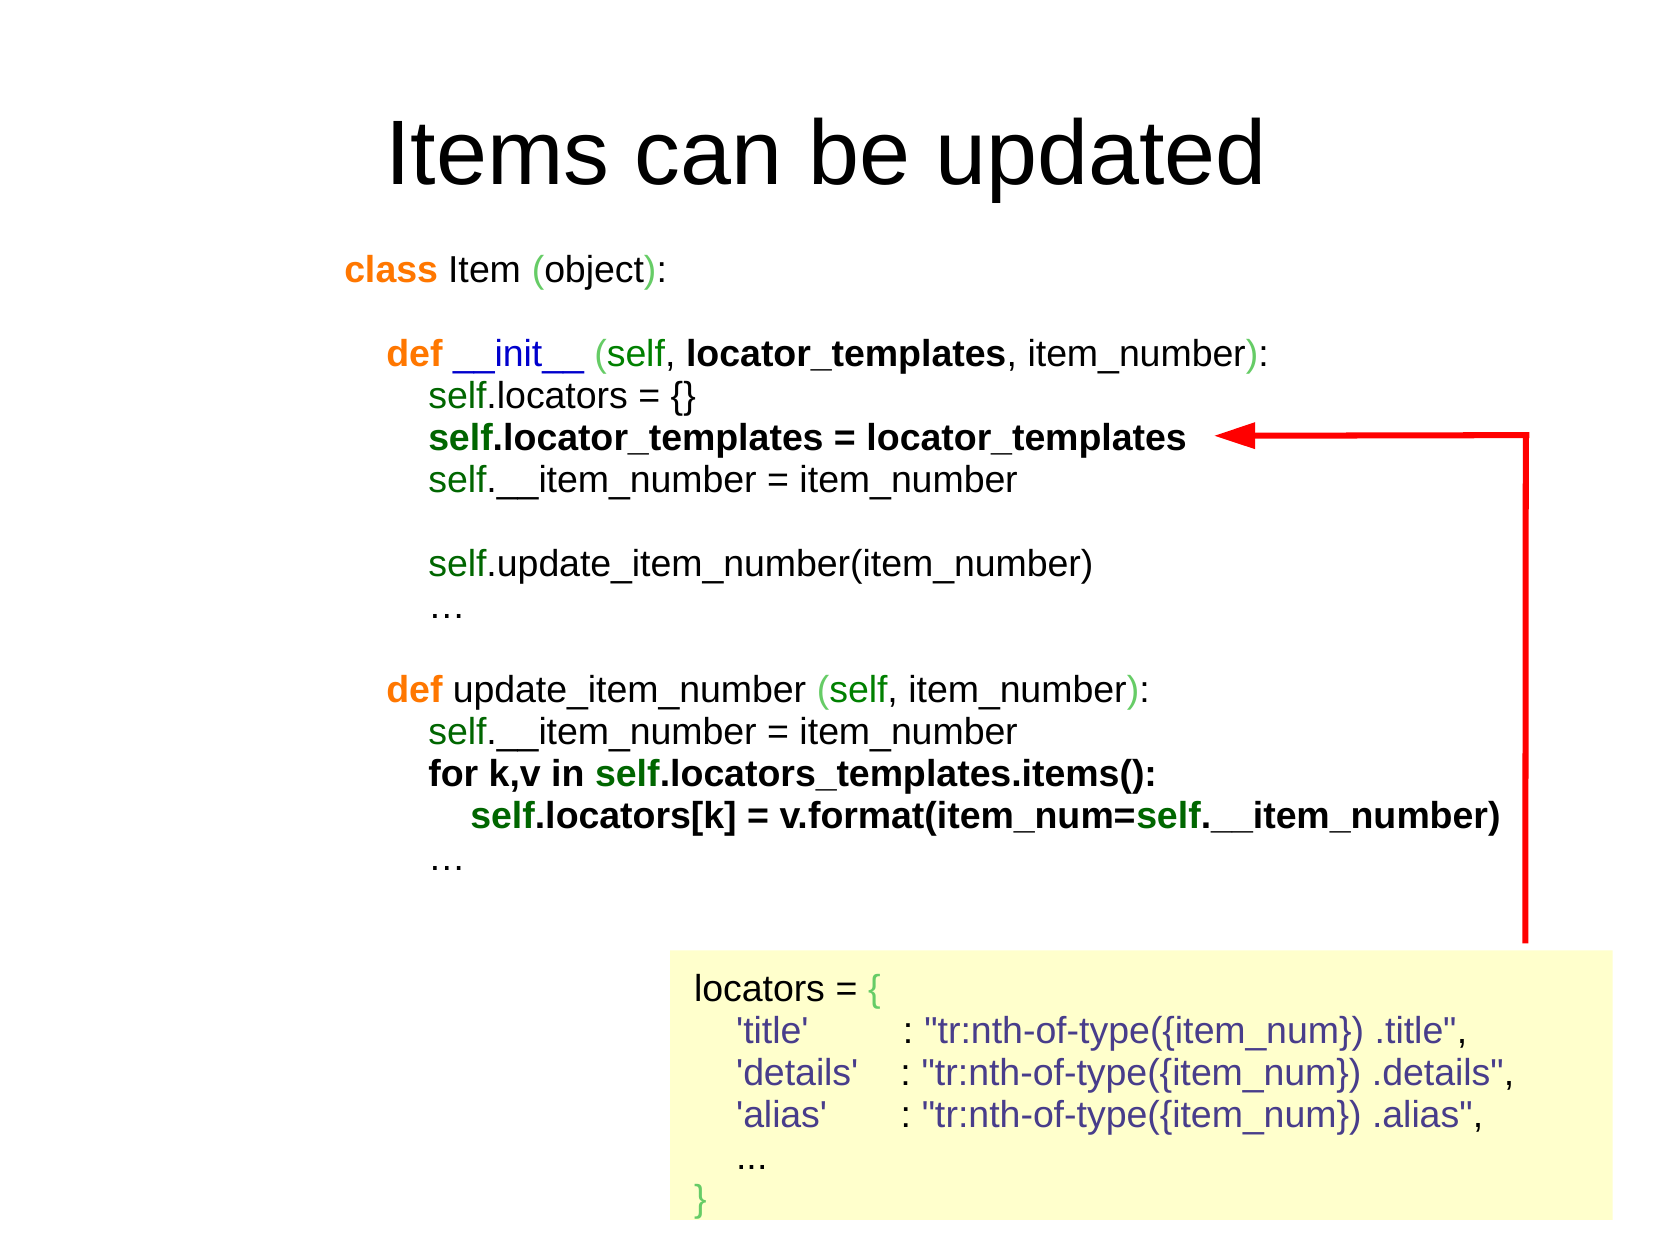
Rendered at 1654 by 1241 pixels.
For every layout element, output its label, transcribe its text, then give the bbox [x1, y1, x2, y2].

text_box [670, 950, 1613, 1220]
text_box locators = { 'title' : "tr:nth-of-type({item_num}) .title", 'details' : "tr:nth-of-type({item_num}) .details", 'alias' : "tr:nth-of-type({item_num}) .alias", ... } [679, 960, 1607, 1228]
title Items can be updated [82, 49, 1571, 257]
text_box class Item (object): def __init__ (self, locator_templates, item_number): self.locators = {} self.locator_templates = locator_templates self.__item_number = item_number self.update_item_number(item_number) … def update_item_number (self, item_number): self.__item_number = item_number for k,v in self.locators_templates.items(): self.locators[k] = v.format(item_num=self.__item_number) … [329, 241, 1516, 929]
